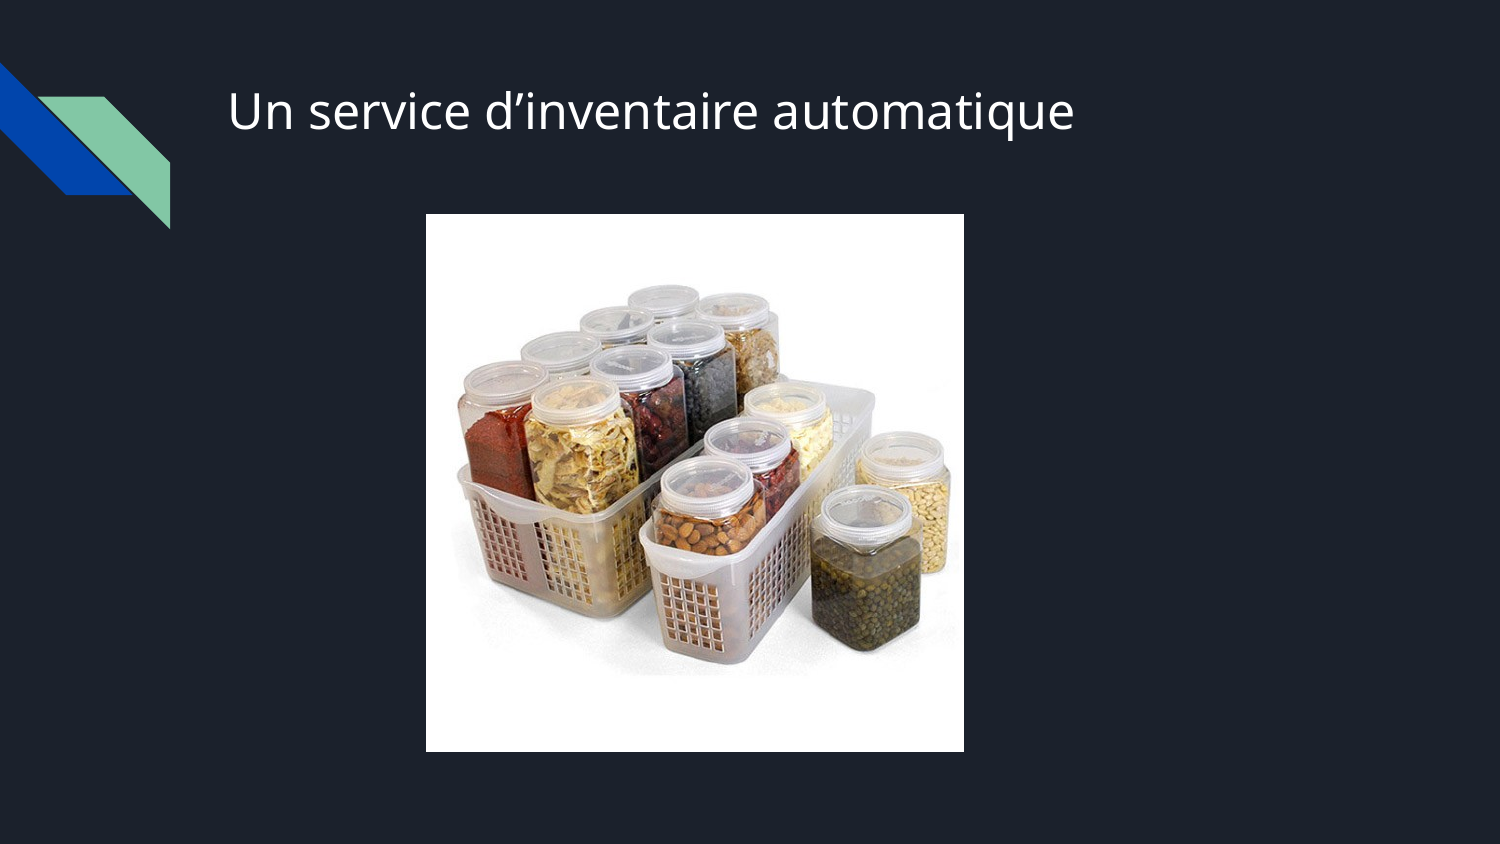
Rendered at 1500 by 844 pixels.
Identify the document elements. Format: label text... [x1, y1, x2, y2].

picture [426, 214, 964, 752]
title Un service d’inventaire automatique [212, 64, 1368, 215]
